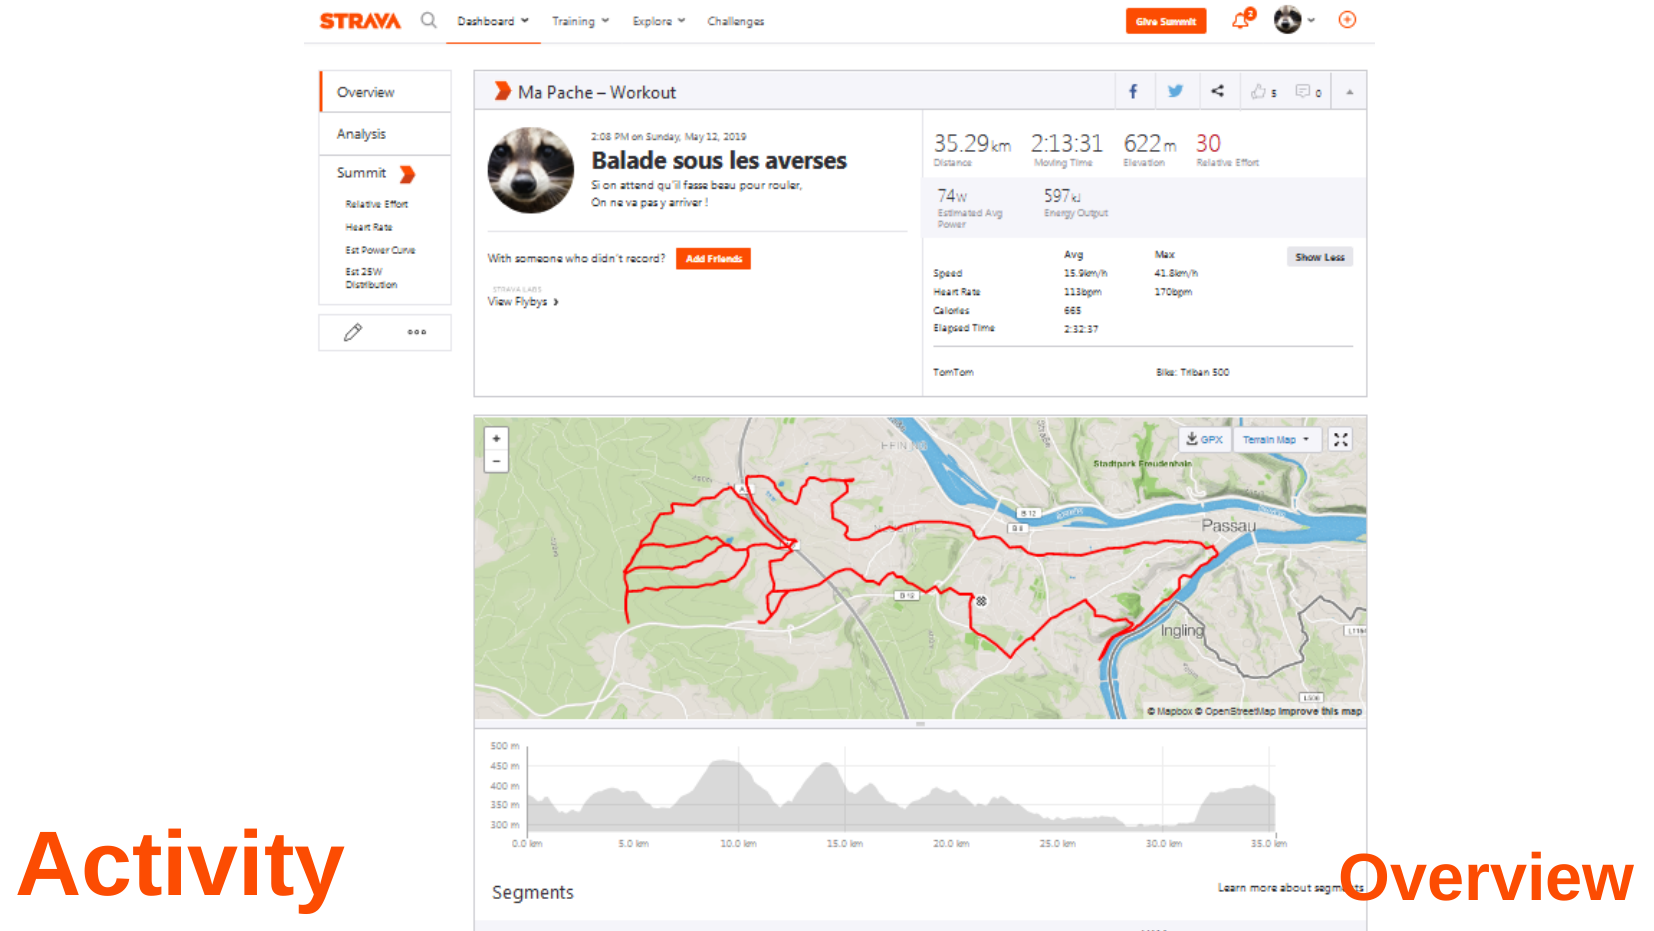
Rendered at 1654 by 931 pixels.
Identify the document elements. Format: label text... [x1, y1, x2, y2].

title Overview [960, 615, 1636, 916]
picture [304, 1, 1375, 931]
title Activity [15, 780, 421, 916]
